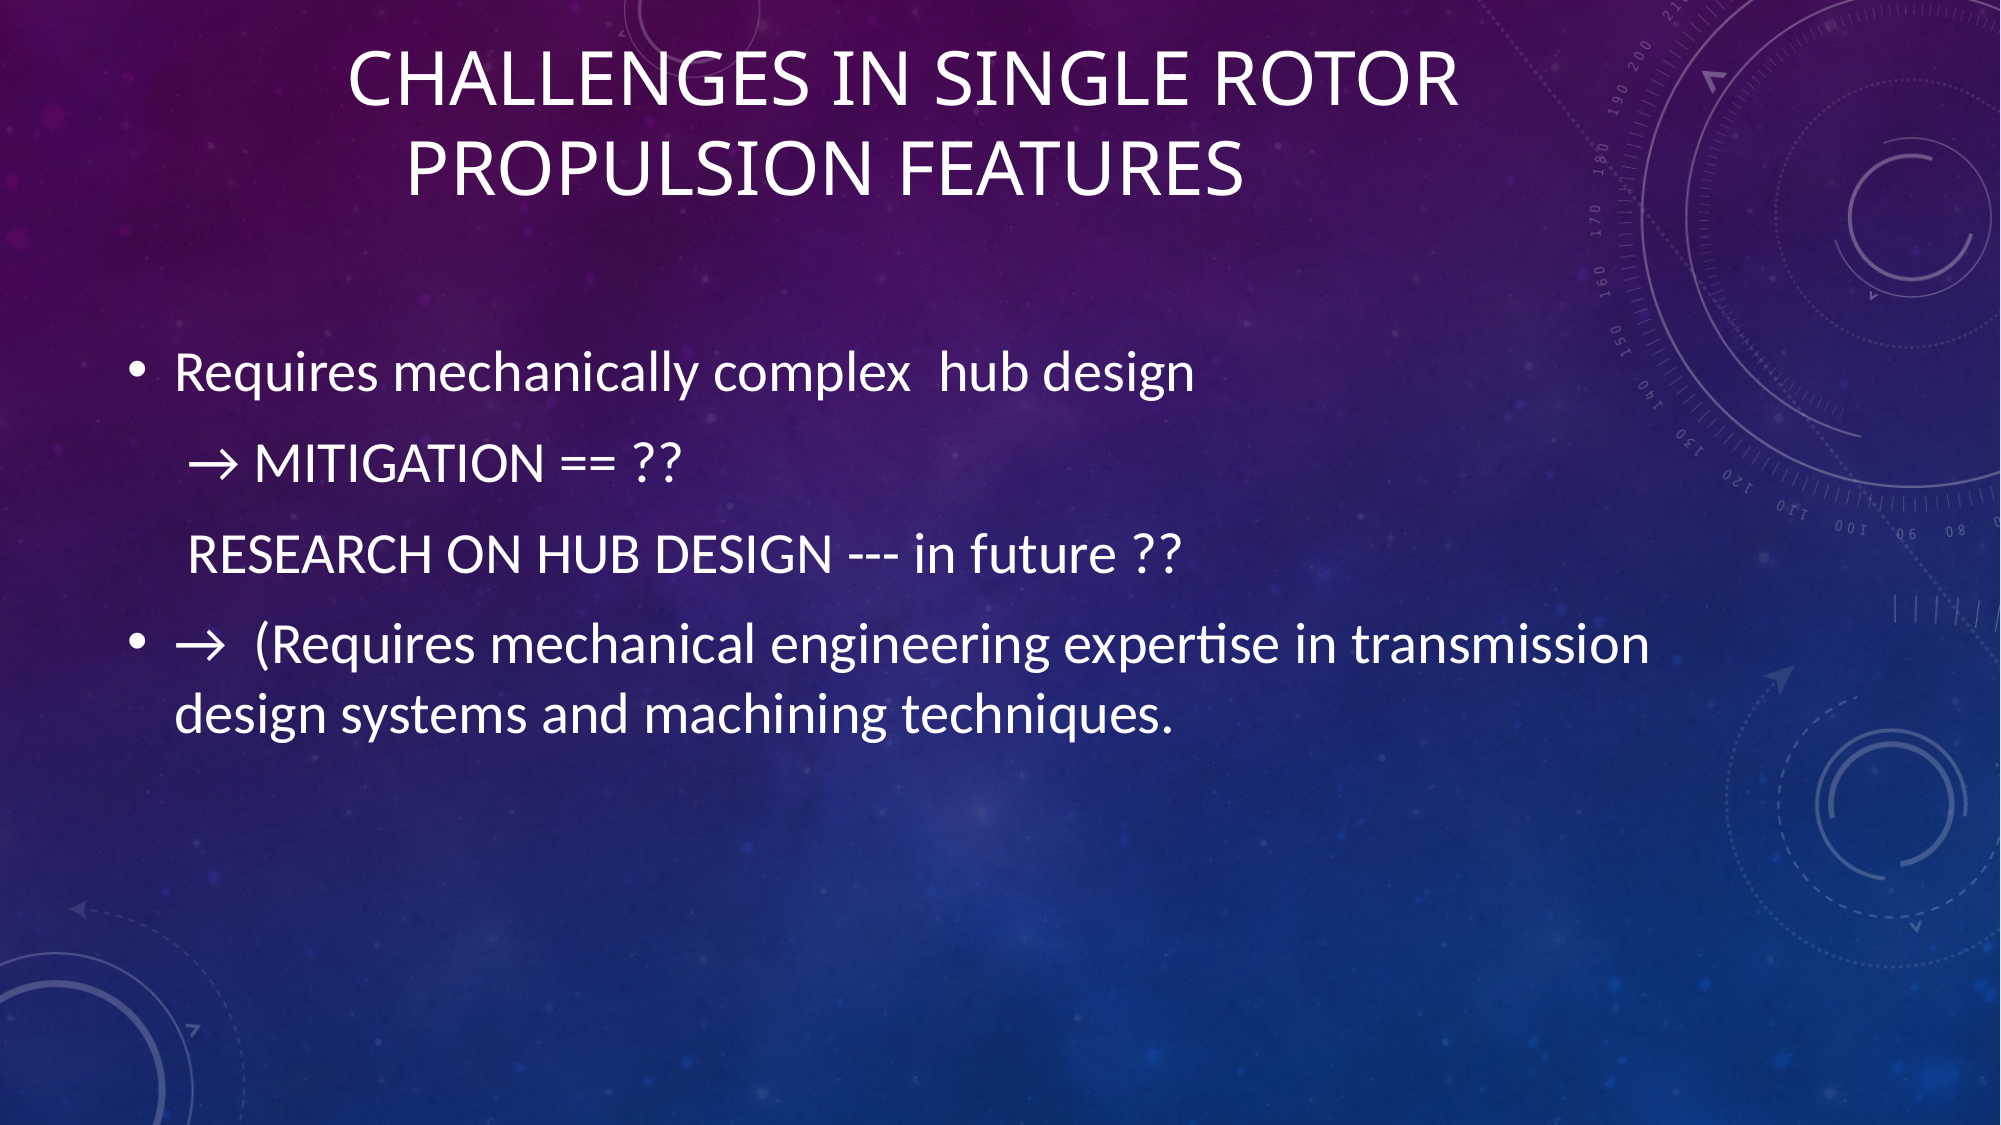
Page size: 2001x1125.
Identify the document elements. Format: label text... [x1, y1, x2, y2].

picture [0, 0, 2001, 1125]
title CHALLENGES IN Single rotor propulsion features [195, 52, 1878, 189]
list Requires mechanically complex hub design → MITIGATION == ?? RESEARCH ON HUB DESIGN --- in future ?? → (Requires mechanical engineering expertise in transmission design systems and machining techniques. [112, 351, 1775, 950]
